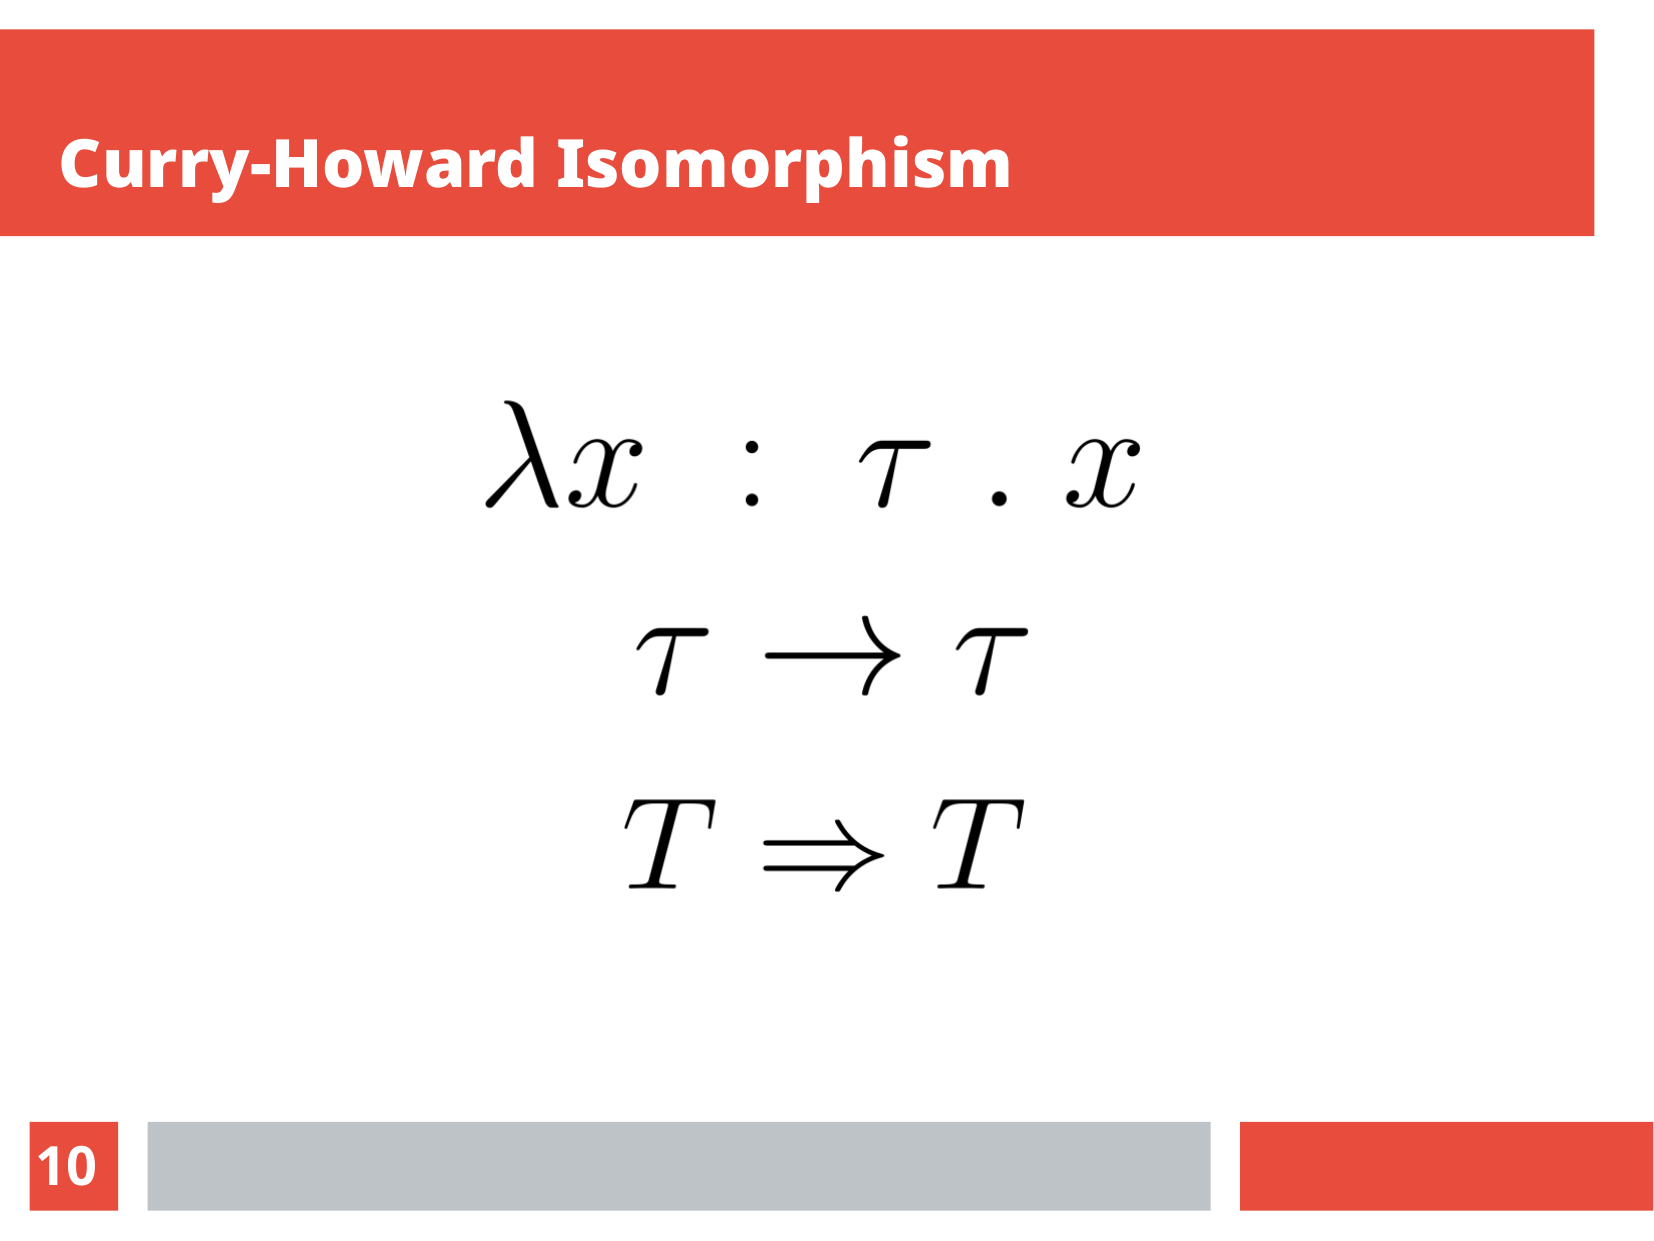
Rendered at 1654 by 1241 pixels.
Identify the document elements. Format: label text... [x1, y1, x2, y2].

title Curry-Howard Isomorphism [59, 58, 1595, 207]
text_box 10 [20, 1119, 254, 1210]
picture [452, 364, 1174, 542]
picture [600, 583, 1062, 731]
picture [594, 772, 1056, 920]
